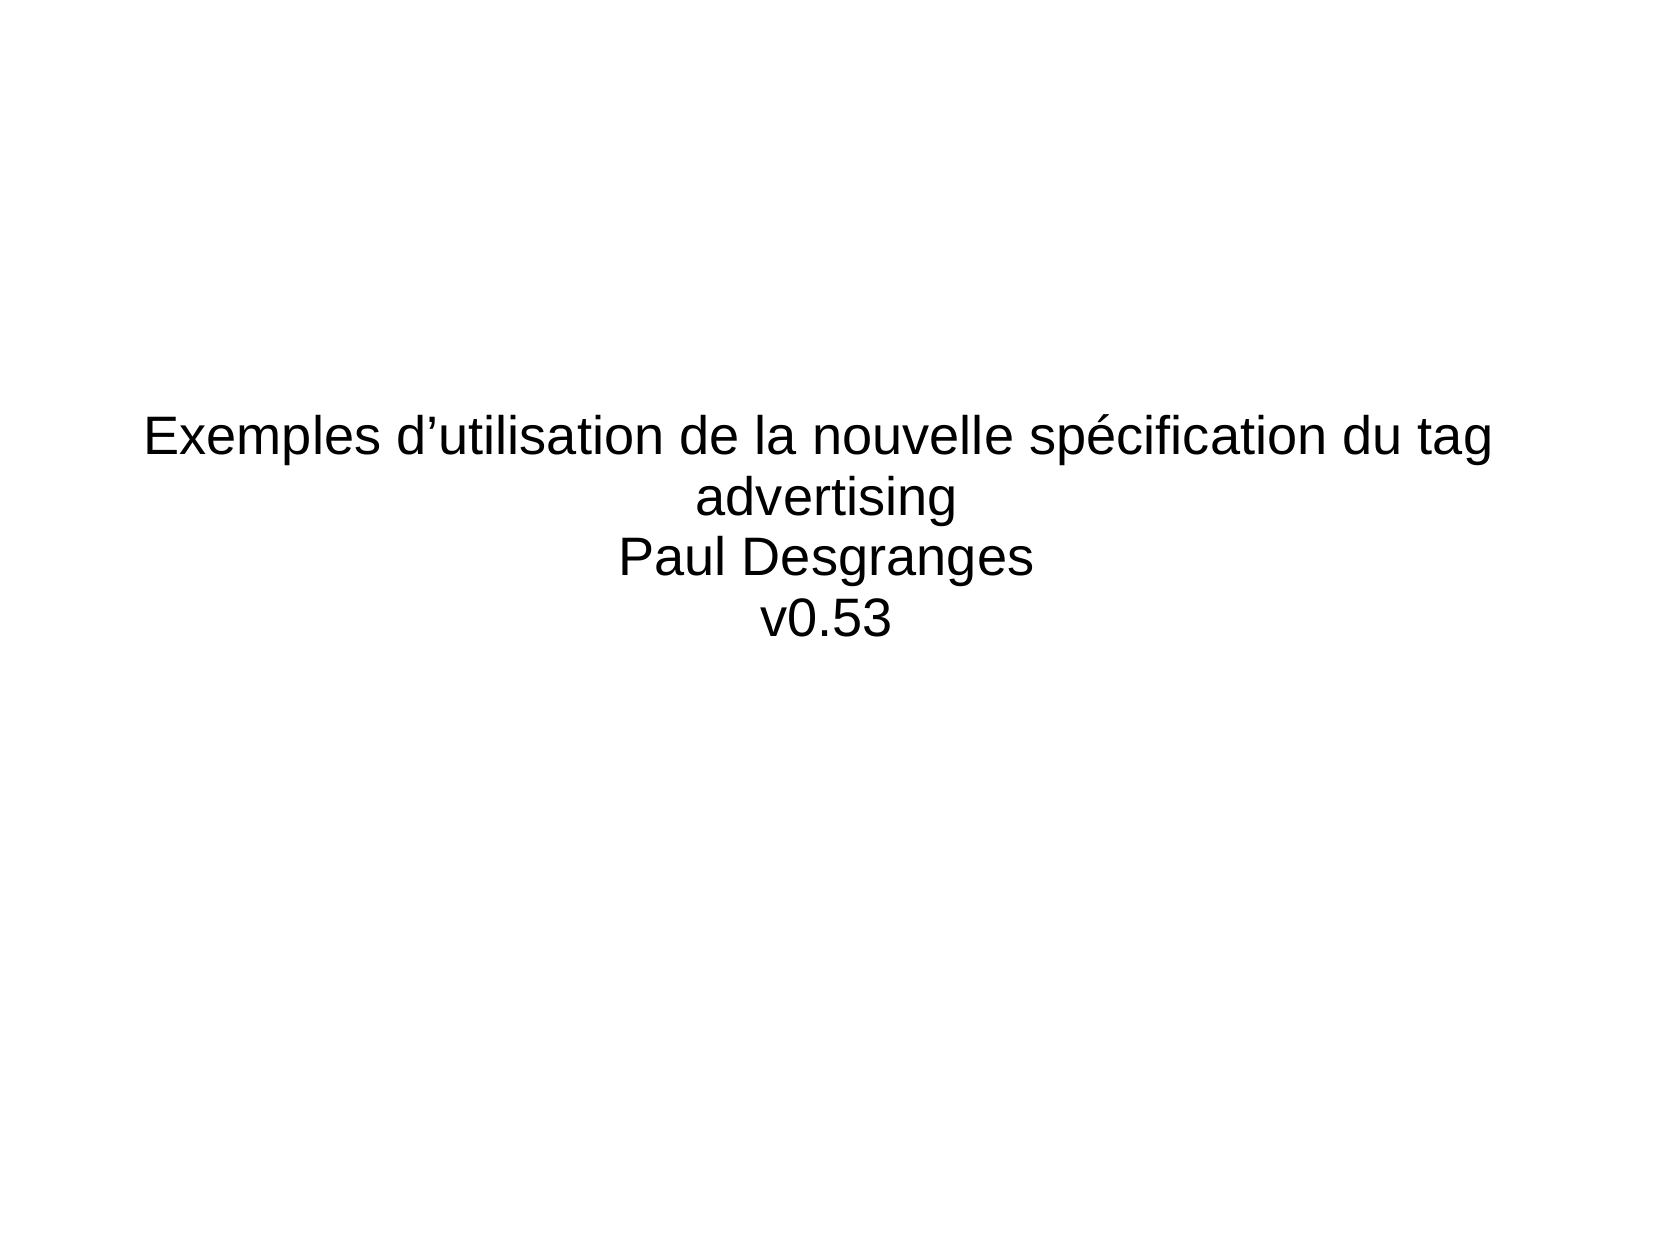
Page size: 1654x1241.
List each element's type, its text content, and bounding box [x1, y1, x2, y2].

title Exemples d’utilisation de la nouvelle spécification du tag advertising Paul Desgranges v0.53 [82, 48, 1571, 1006]
